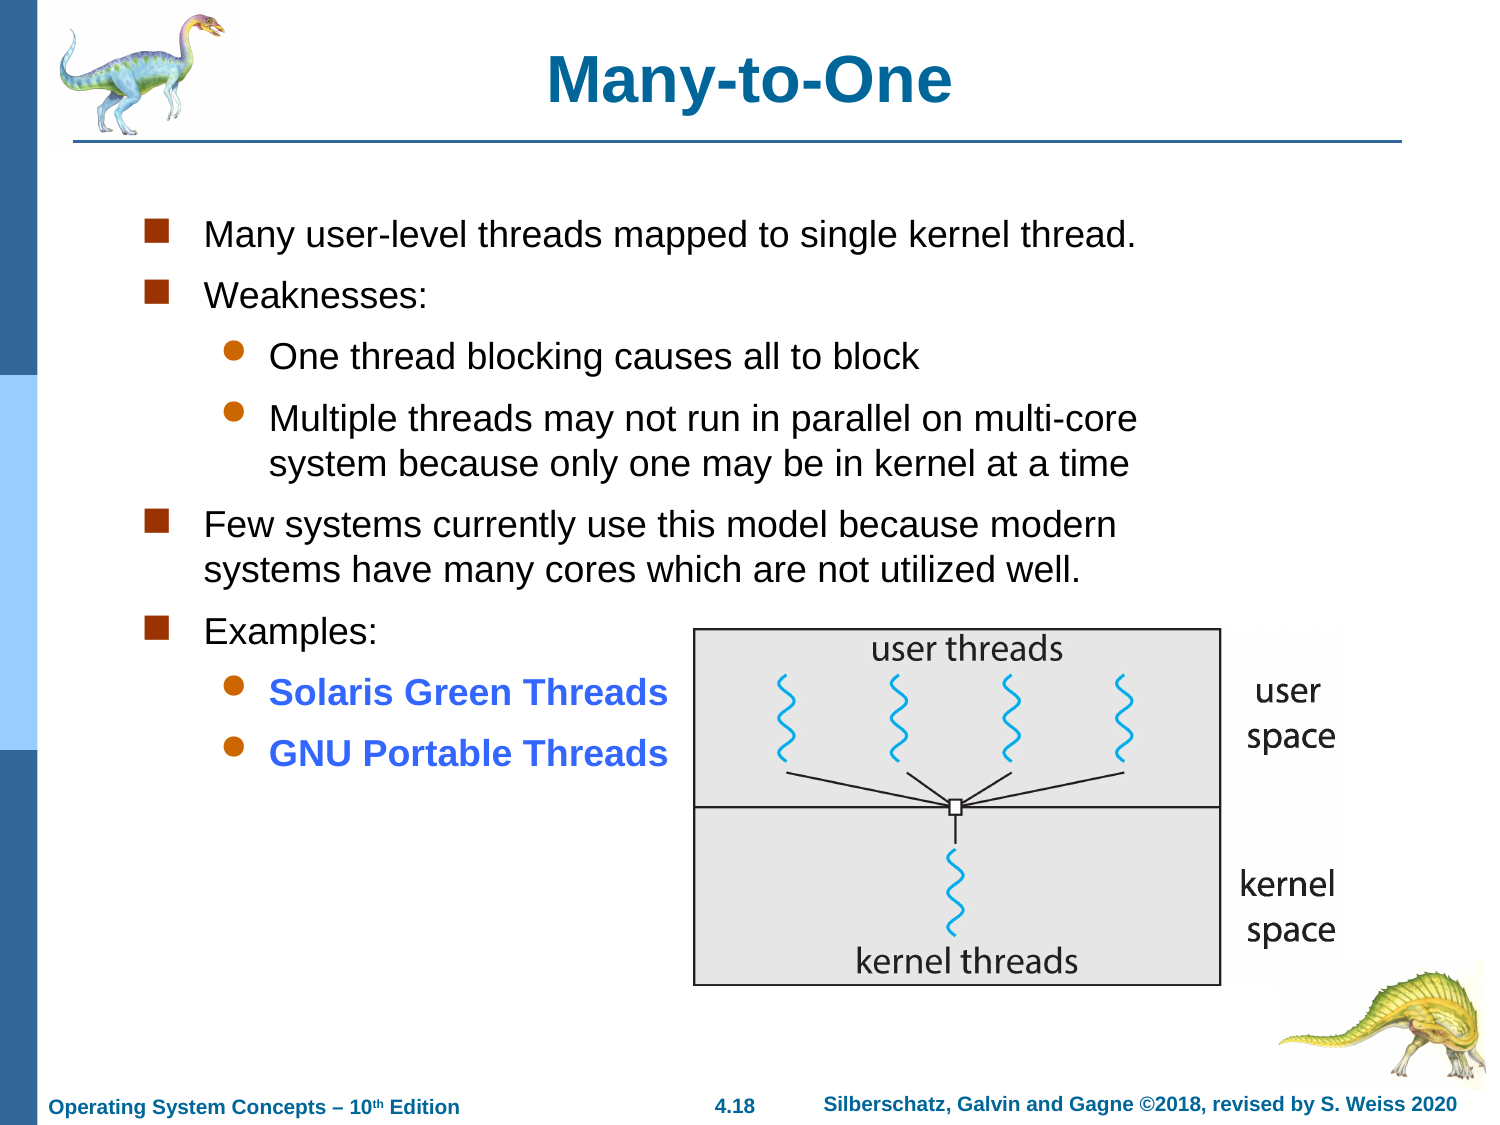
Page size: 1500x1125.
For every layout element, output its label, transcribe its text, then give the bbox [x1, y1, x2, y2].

title Many-to-One [75, 28, 1426, 124]
list Many user-level threads mapped to single kernel thread. Weaknesses: One thread blocking causes all to block Multiple threads may not run in parallel on multi-core system because only one may be in kernel at a time Few systems currently use this model because modern systems have many cores which are not utilized well. Examples: Solaris Green Threads GNU Portable Threads [132, 202, 1231, 946]
picture [46, 0, 243, 149]
picture [1140, 1096, 1148, 1101]
picture [693, 628, 1486, 1090]
